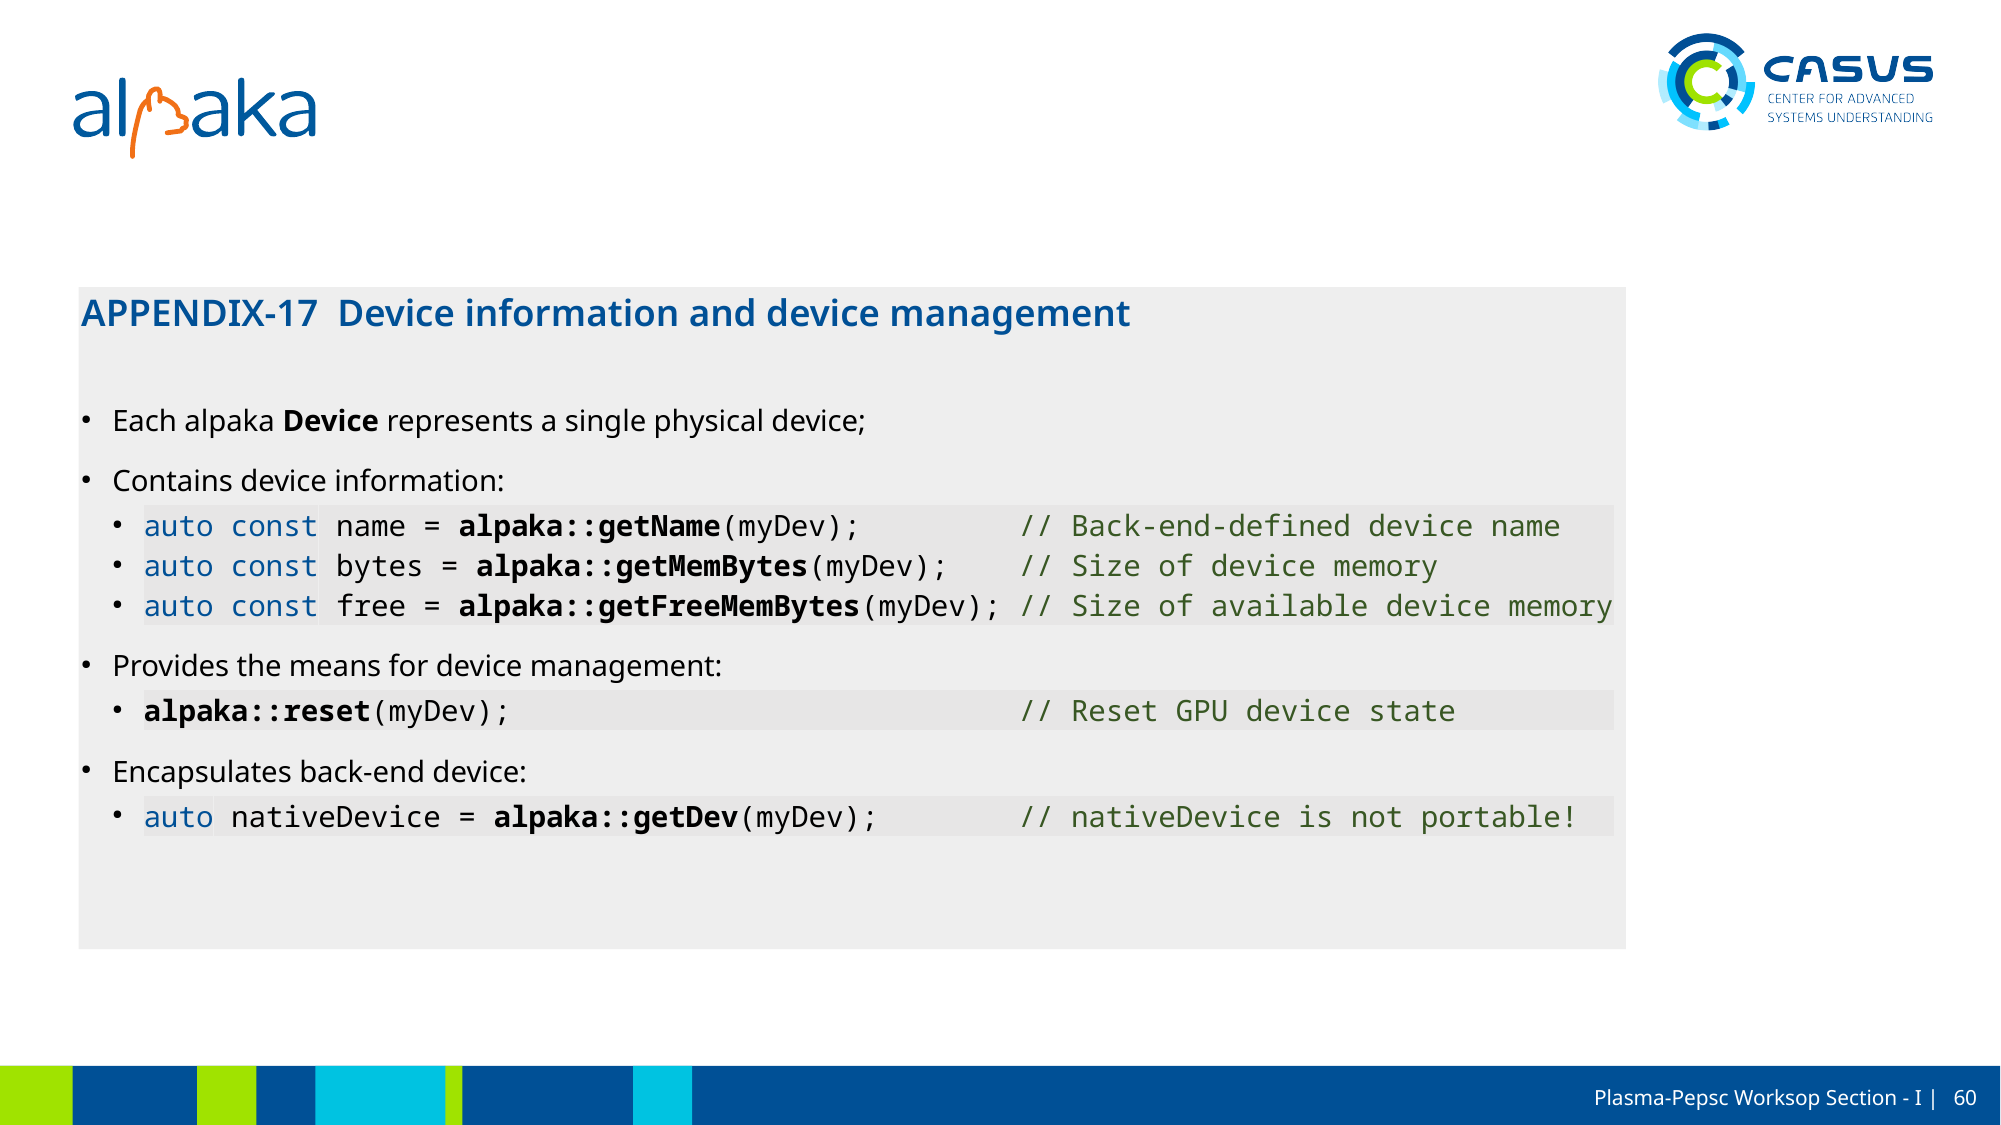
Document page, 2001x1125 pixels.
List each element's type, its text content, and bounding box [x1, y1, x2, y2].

list APPENDIX-17 Device information and device management Each alpaka Device represents a single physical device; Contains device information: auto const name = alpaka::getName(myDev); // Back-end-defined device name auto const bytes = alpaka::getMemBytes(myDev); // Size of device memory auto const free = alpaka::getFreeMemBytes(myDev); // Size of available device memory Provides the means for device management: alpaka::reset(myDev); // Reset GPU device state Encapsulates back-end device: auto nativeDevice = alpaka::getDev(myDev); // nativeDevice is not portable! [78, 287, 1626, 950]
title [72, 54, 1620, 154]
picture [72, 76, 317, 160]
picture [1658, 33, 1933, 131]
